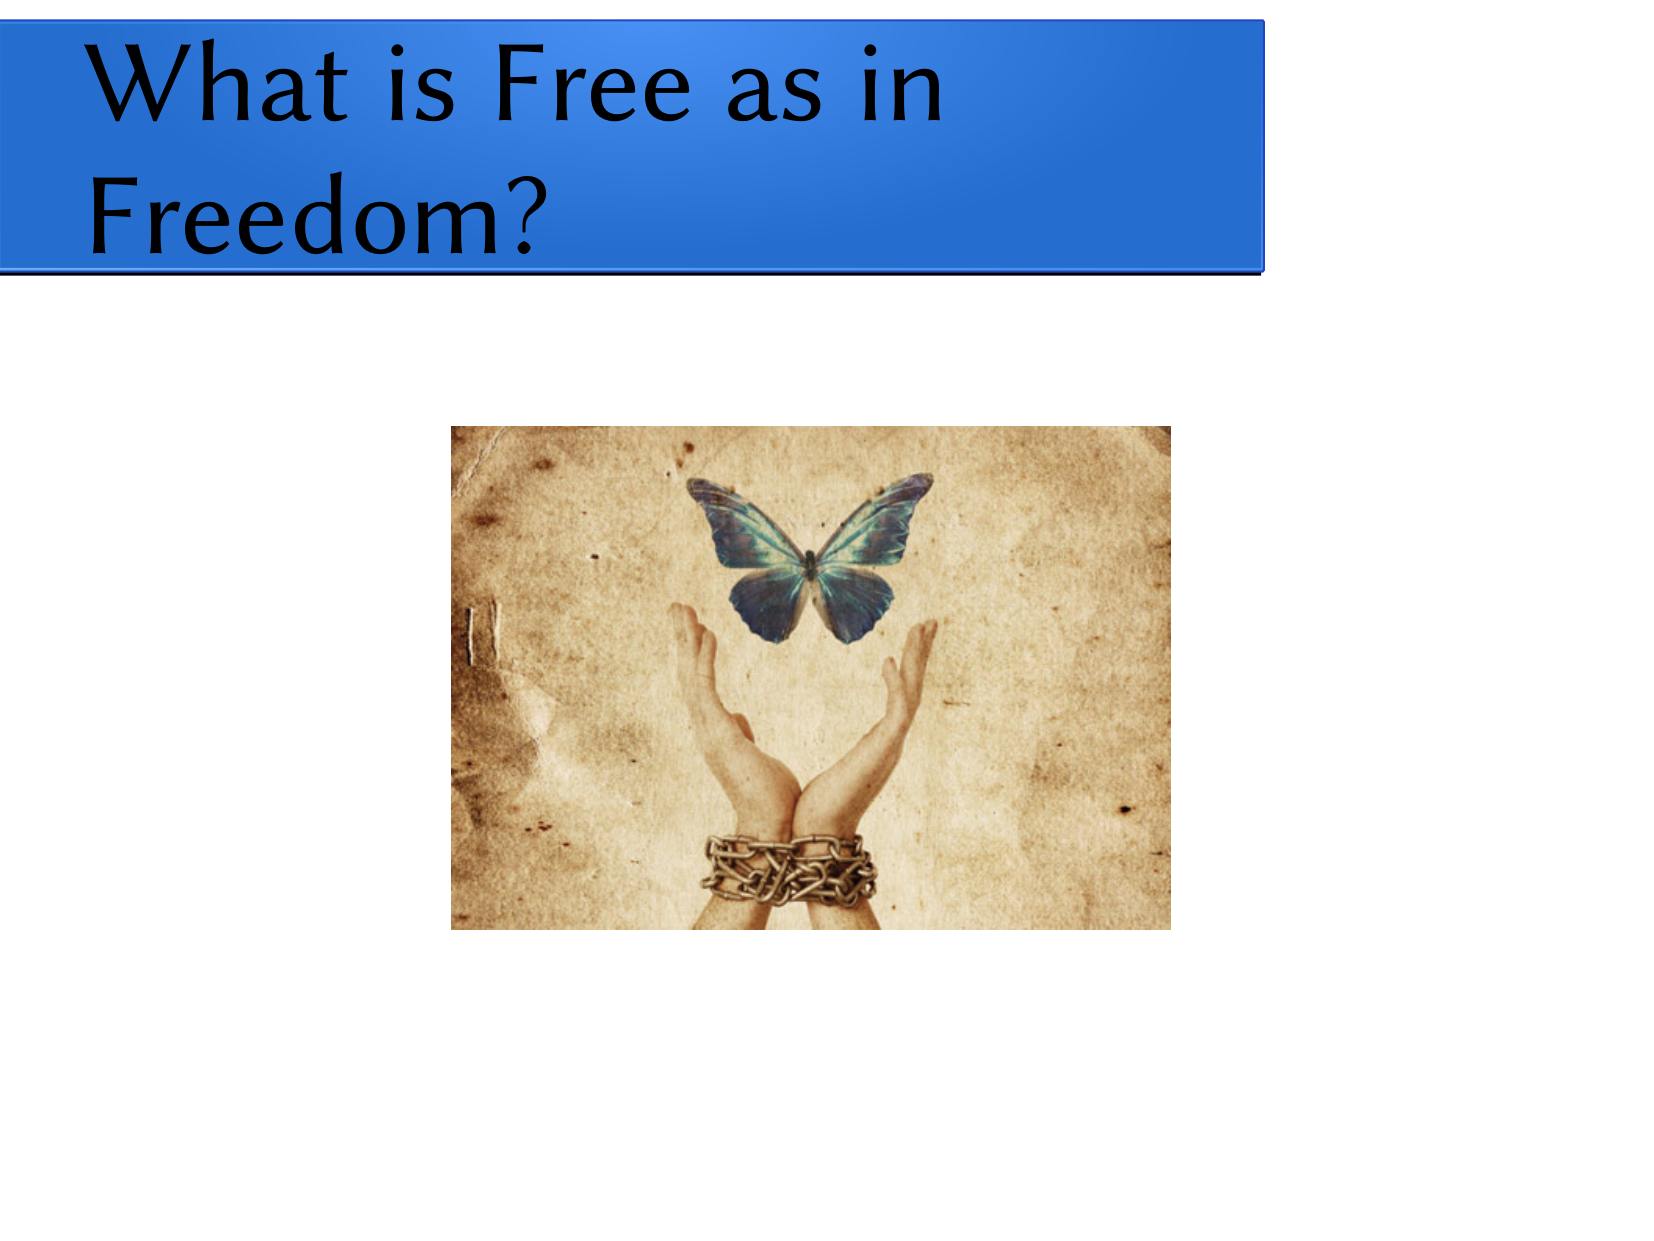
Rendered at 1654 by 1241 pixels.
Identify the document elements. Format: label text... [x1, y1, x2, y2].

picture [451, 426, 1171, 931]
title What is Free as in Freedom? [82, 13, 1235, 286]
